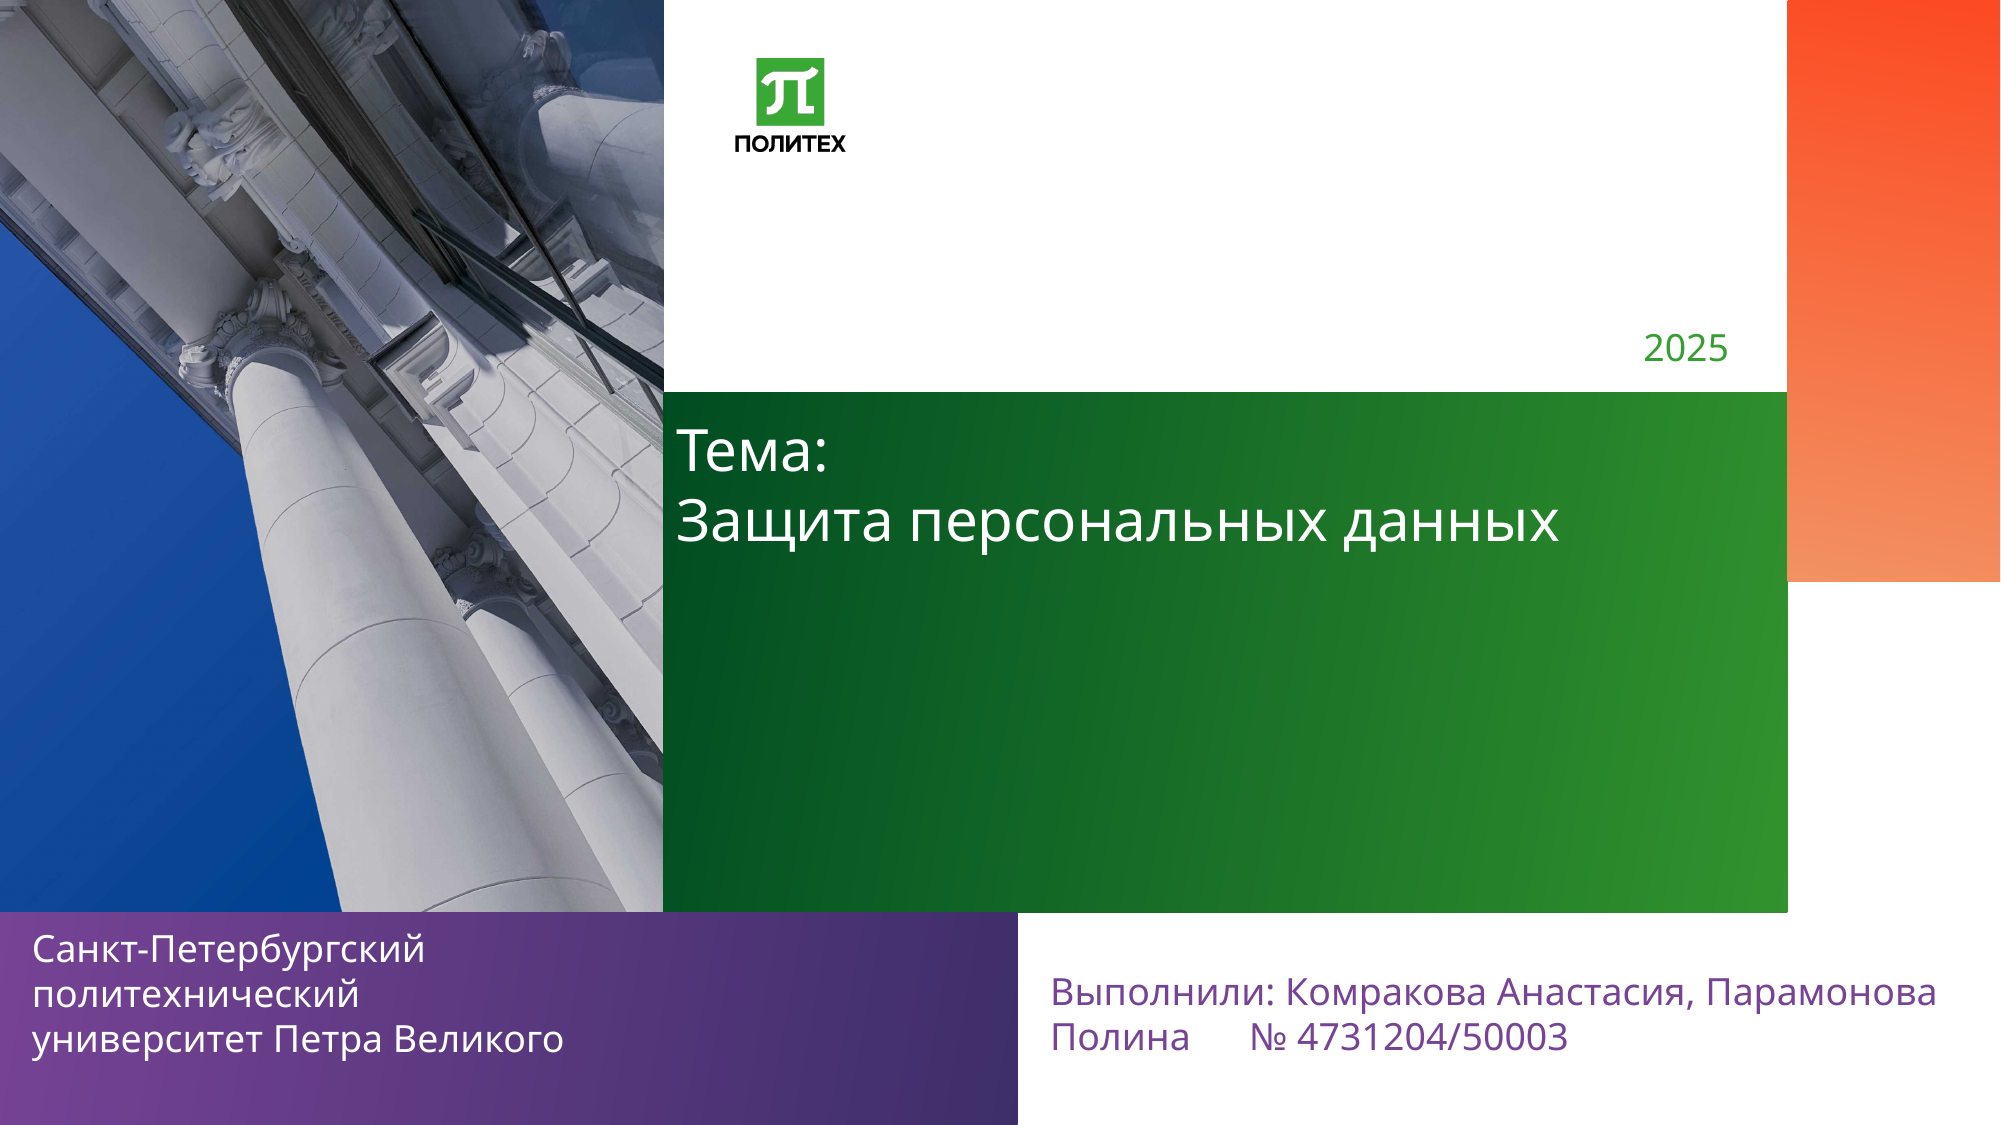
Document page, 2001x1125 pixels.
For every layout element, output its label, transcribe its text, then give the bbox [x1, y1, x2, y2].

text_box Санкт-Петербургский политехнический университет Петра Великого [17, 918, 601, 1068]
text_box 2025 [1453, 317, 1745, 377]
picture [735, 58, 846, 152]
picture [0, 0, 664, 912]
text_box Выполнили: Комракова Анастасия, Парамонова Полина № 4731204/50003 [1034, 959, 2000, 1066]
text_box [0, 0, 2000, 1125]
text_box Тема: Защита персональных данных [661, 405, 1786, 781]
